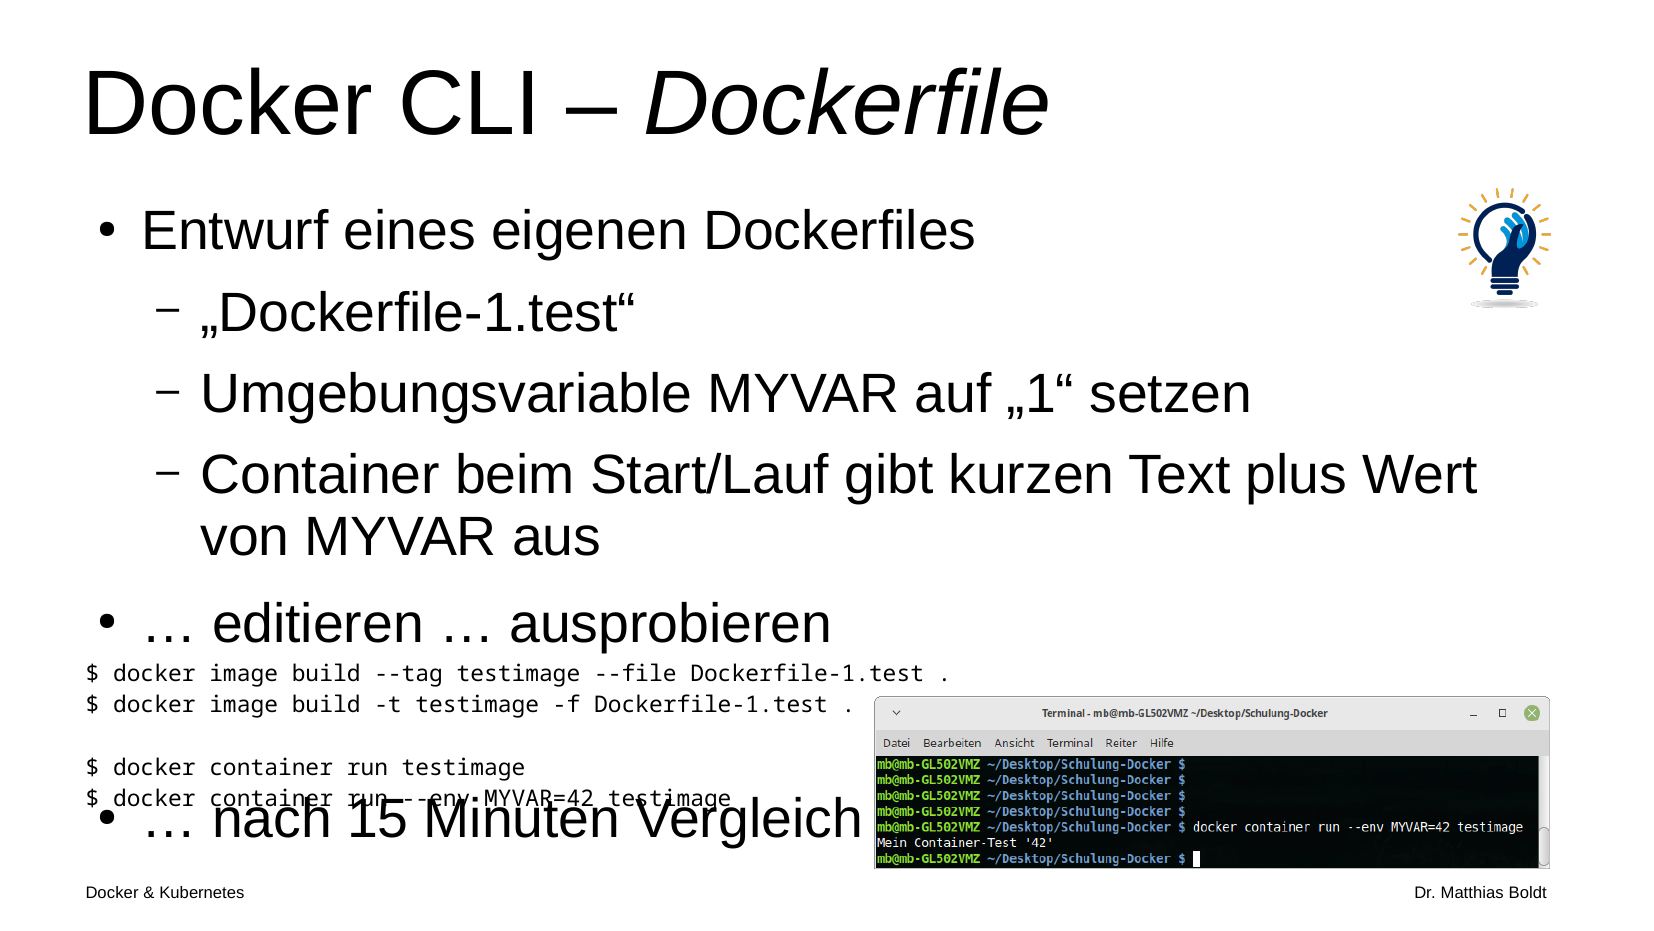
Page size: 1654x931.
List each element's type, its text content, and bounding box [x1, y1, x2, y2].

list Entwurf eines eigenen Dockerfiles „Dockerfile-1.test“ Umgebungsvariable MYVAR auf „1“ setzen Container beim Start/Lauf gibt kurzen Text plus Wert von MYVAR aus … editieren … ausprobieren … nach 15 Minuten Vergleich [82, 199, 1548, 649]
title Docker CLI – Dockerfile [82, 25, 1571, 181]
text_box Docker & Kubernetes Dr. Matthias Boldt [70, 875, 1563, 910]
picture [874, 696, 1550, 869]
text_box $ docker image build --tag testimage --file Dockerfile-1.test . $ docker image build -t testimage -f Dockerfile-1.test . $ docker container run testimage $ docker container run --env MYVAR=42 testimage [70, 649, 1560, 796]
list Entwurf eines eigenen Dockerfiles „Dockerfile-1.test“ Umgebungsvariable MYVAR auf „1“ setzen Container beim Start/Lauf gibt kurzen Text plus Wert von MYVAR aus … editieren … ausprobieren … nach 15 Minuten Vergleich [82, 796, 874, 851]
picture [1458, 188, 1551, 308]
